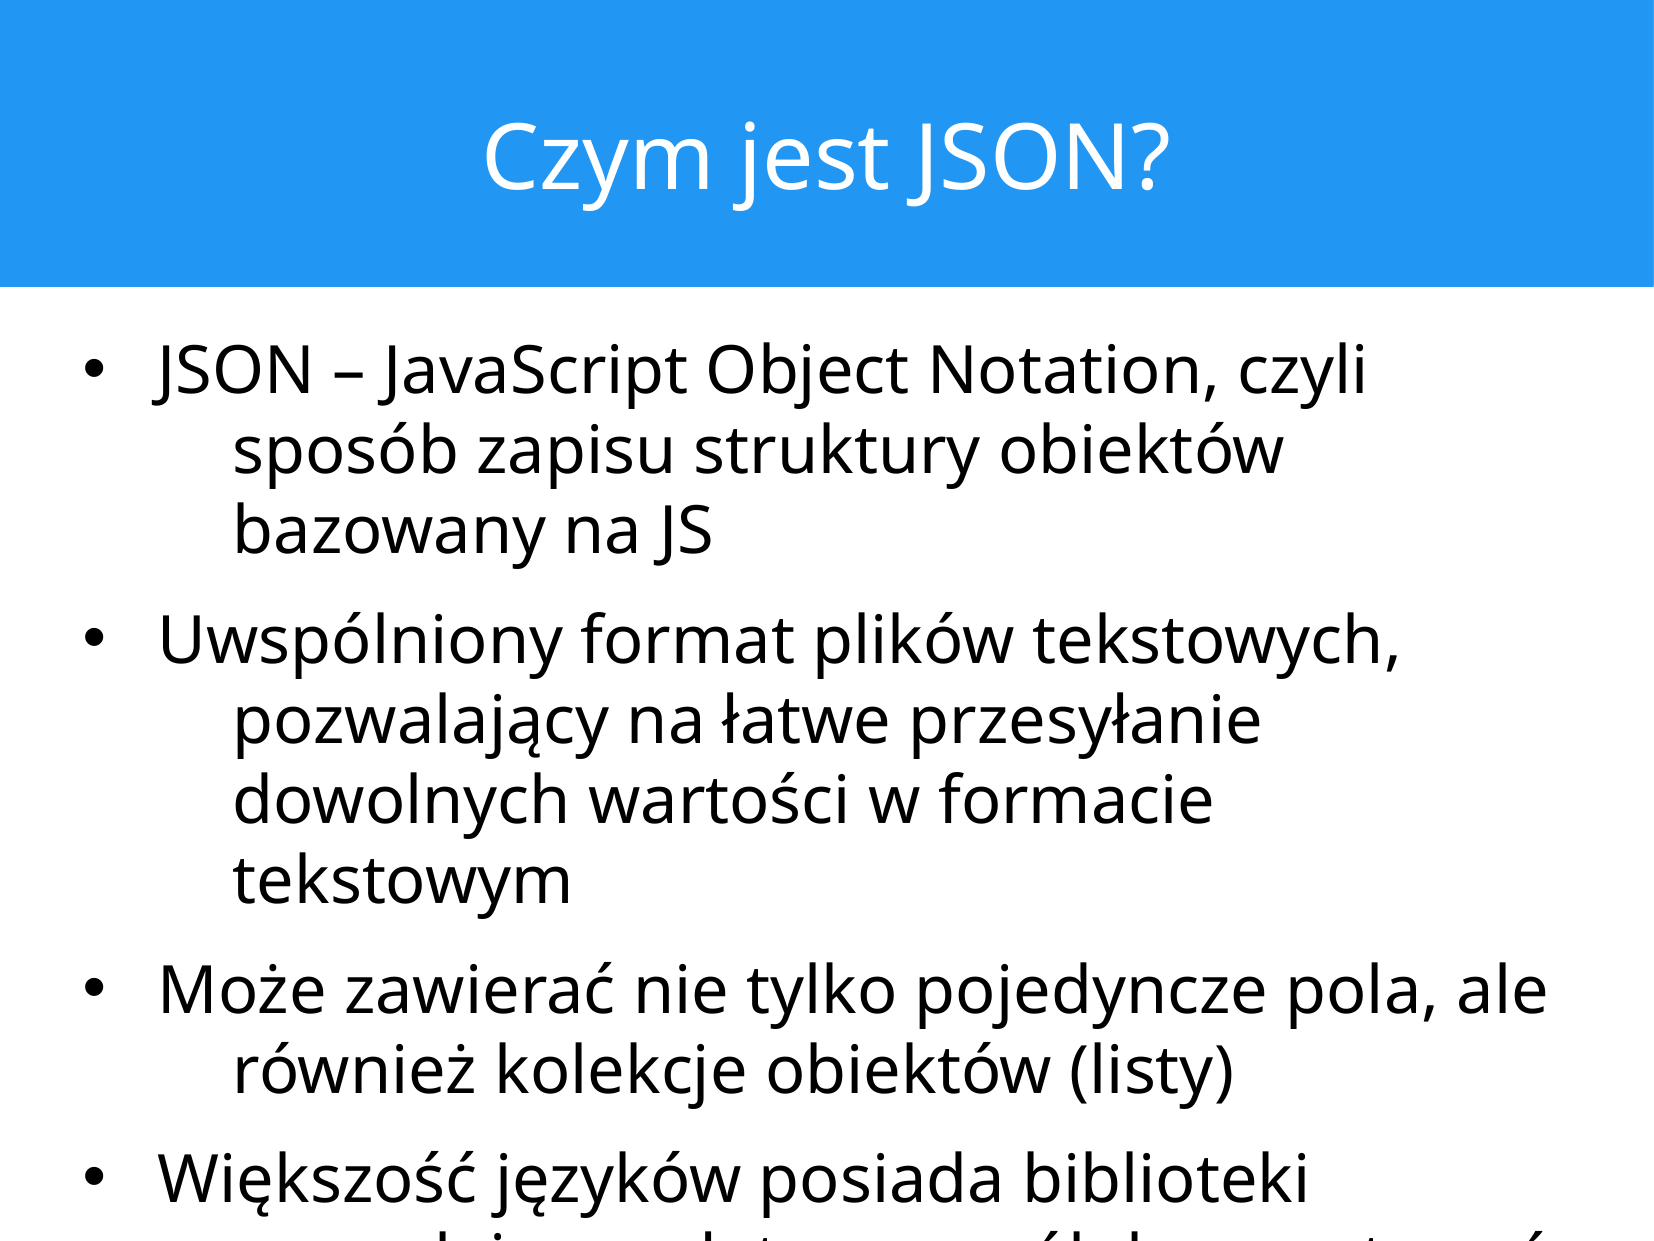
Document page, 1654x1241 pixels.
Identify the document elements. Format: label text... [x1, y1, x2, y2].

list JSON – JavaScript Object Notation, czyli sposób zapisu struktury obiektów bazowany na JS Uwspólniony format plików tekstowych, pozwalający na łatwe przesyłanie dowolnych wartości w formacie tekstowym Może zawierać nie tylko pojedyncze pola, ale również kolekcje obiektów (listy) Większość języków posiada biblioteki pozwalające w łatwy sposób konwertować pliki JSON na struktury danych w kodzie [82, 327, 1571, 1241]
title Czym jest JSON? [82, 97, 1571, 209]
